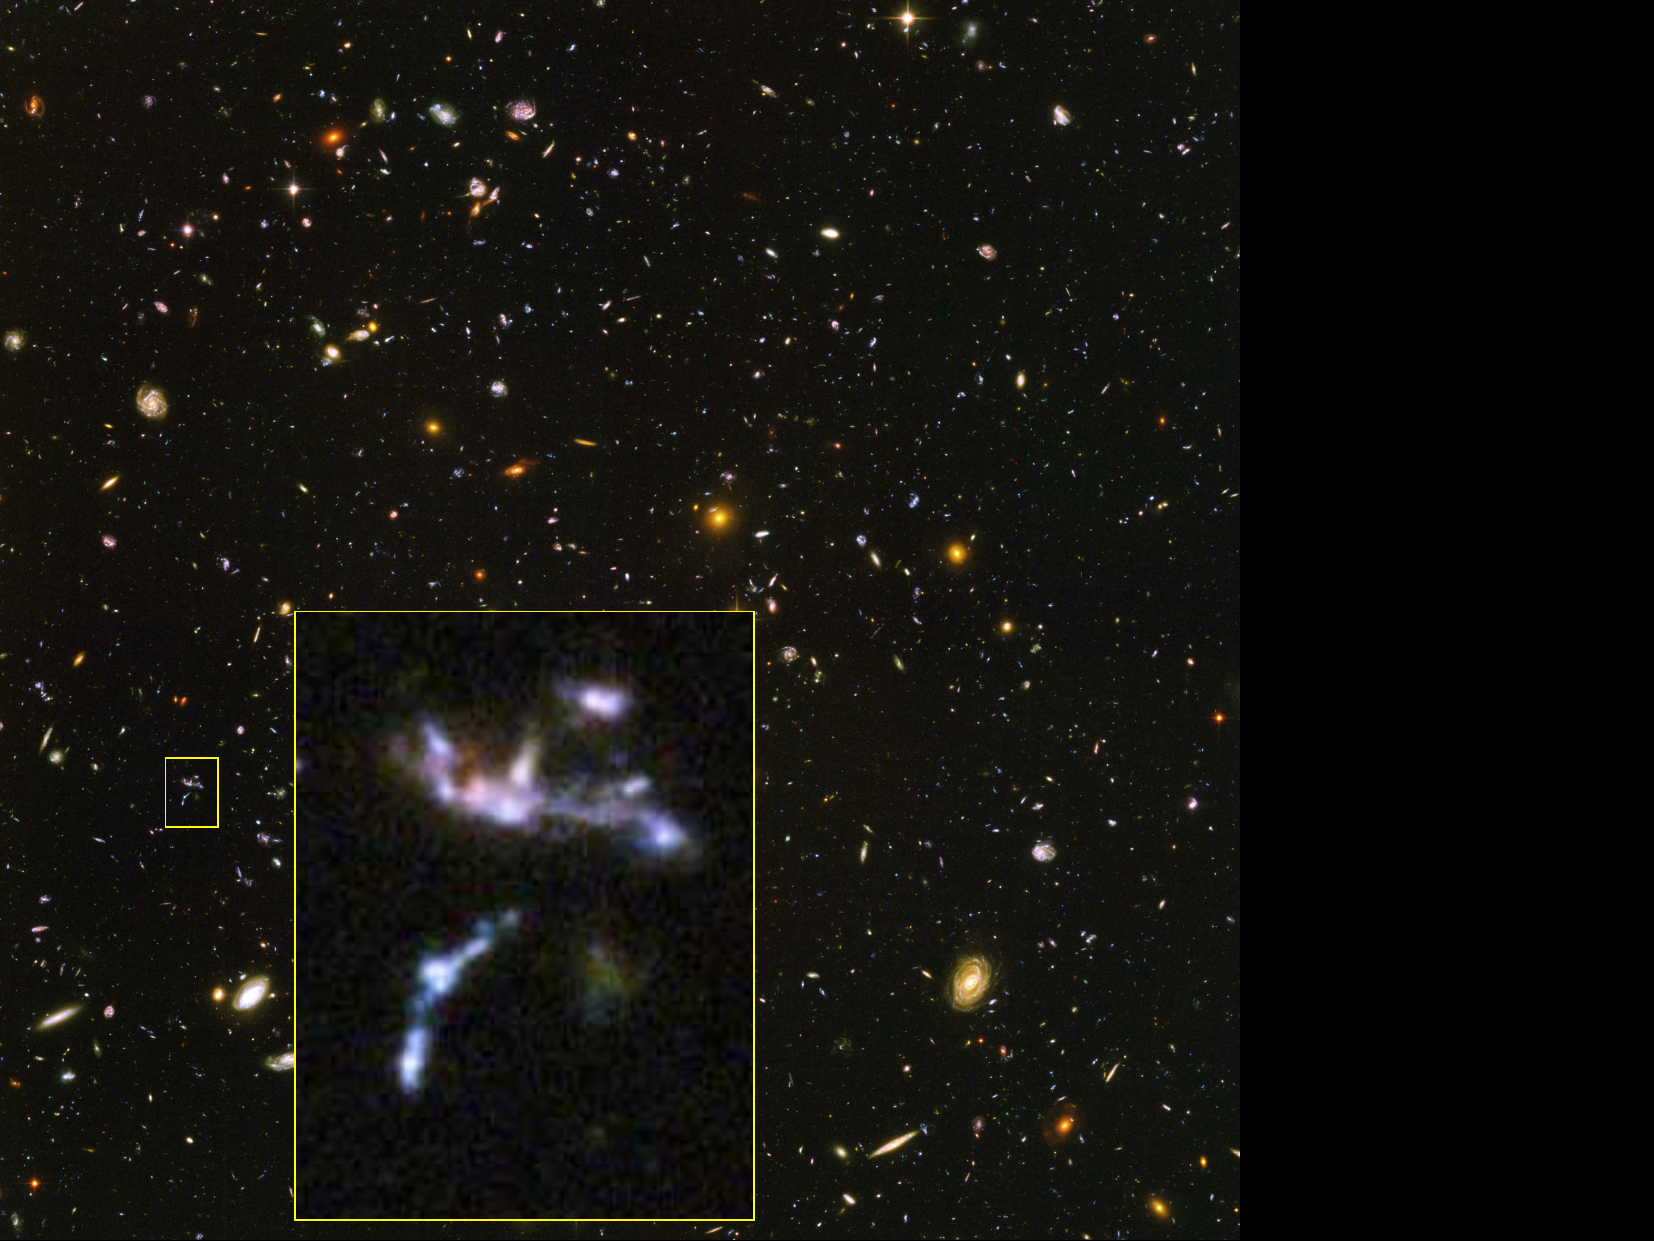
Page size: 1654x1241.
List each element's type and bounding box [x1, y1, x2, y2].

text_box [0, 0, 1654, 1241]
picture [0, 0, 1240, 1240]
